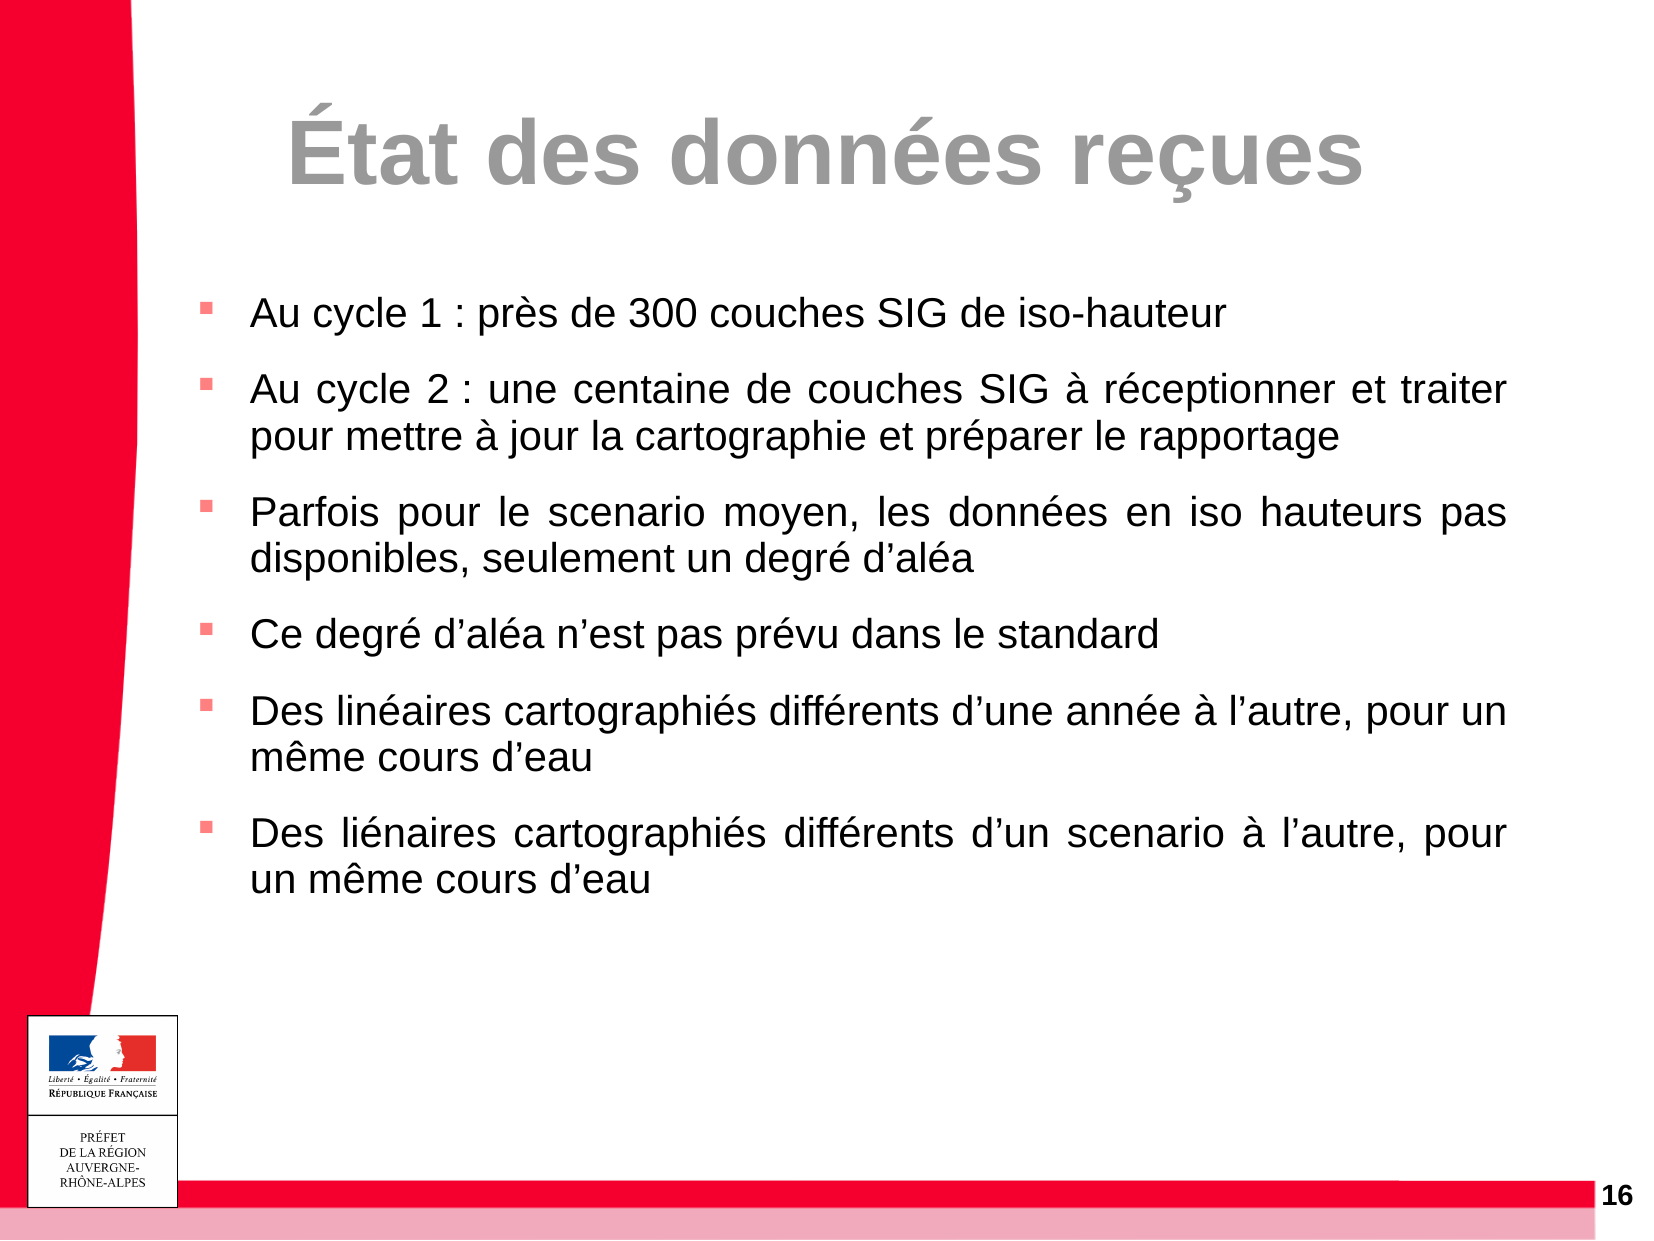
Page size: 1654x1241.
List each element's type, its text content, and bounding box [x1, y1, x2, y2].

picture [0, 0, 1654, 1240]
title État des données reçues [82, 49, 1571, 257]
list Au cycle 1 : près de 300 couches SIG de iso-hauteur Au cycle 2 : une centaine de couches SIG à réceptionner et traiter pour mettre à jour la cartographie et préparer le rapportage Parfois pour le scenario moyen, les données en iso hauteurs pas disponibles, seulement un degré d’aléa Ce degré d’aléa n’est pas prévu dans le standard Des linéaires cartographiés différents d’une année à l’autre, pour un même cours d’eau Des liénaires cartographiés différents d’un scenario à l’autre, pour un même cours d’eau [179, 290, 1509, 1174]
